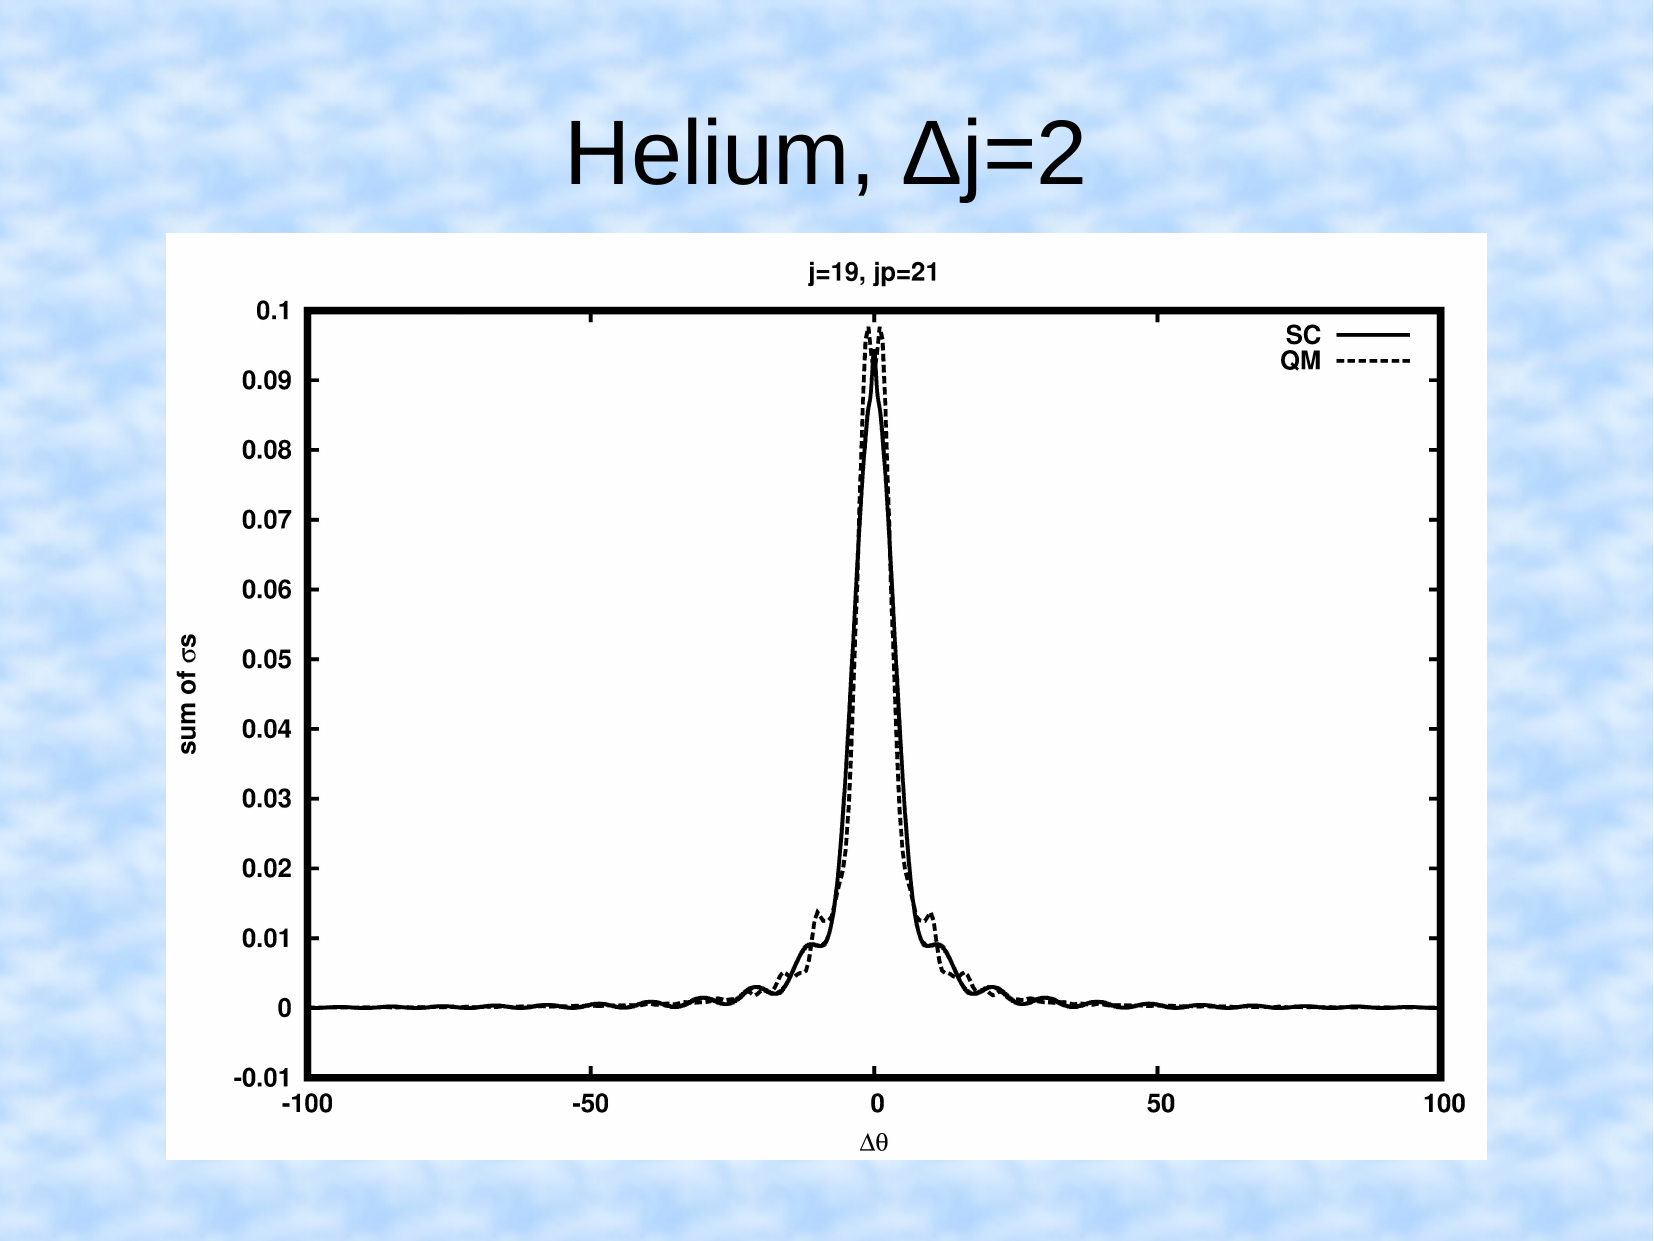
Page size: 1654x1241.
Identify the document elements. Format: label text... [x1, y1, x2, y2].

picture [0, 0, 1654, 1241]
title Helium, Δj=2 [82, 49, 1571, 257]
